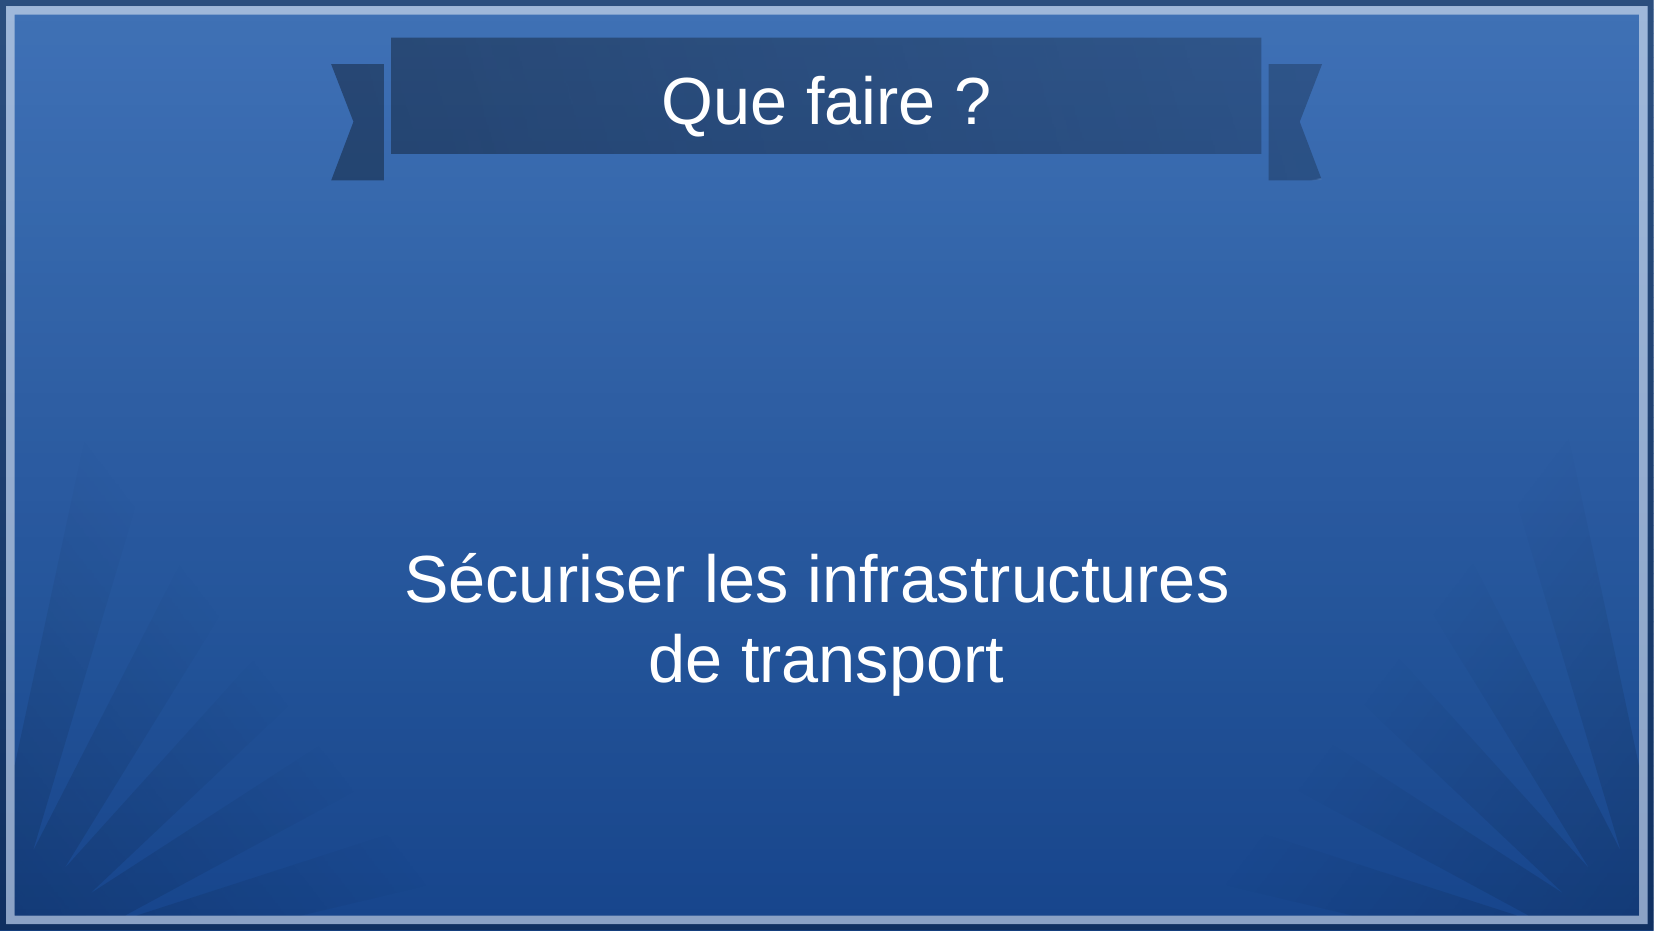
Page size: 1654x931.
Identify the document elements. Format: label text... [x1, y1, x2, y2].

text_box Sécuriser les infrastructures de transport [82, 534, 1571, 697]
text_box Que faire ? [82, 45, 1571, 150]
